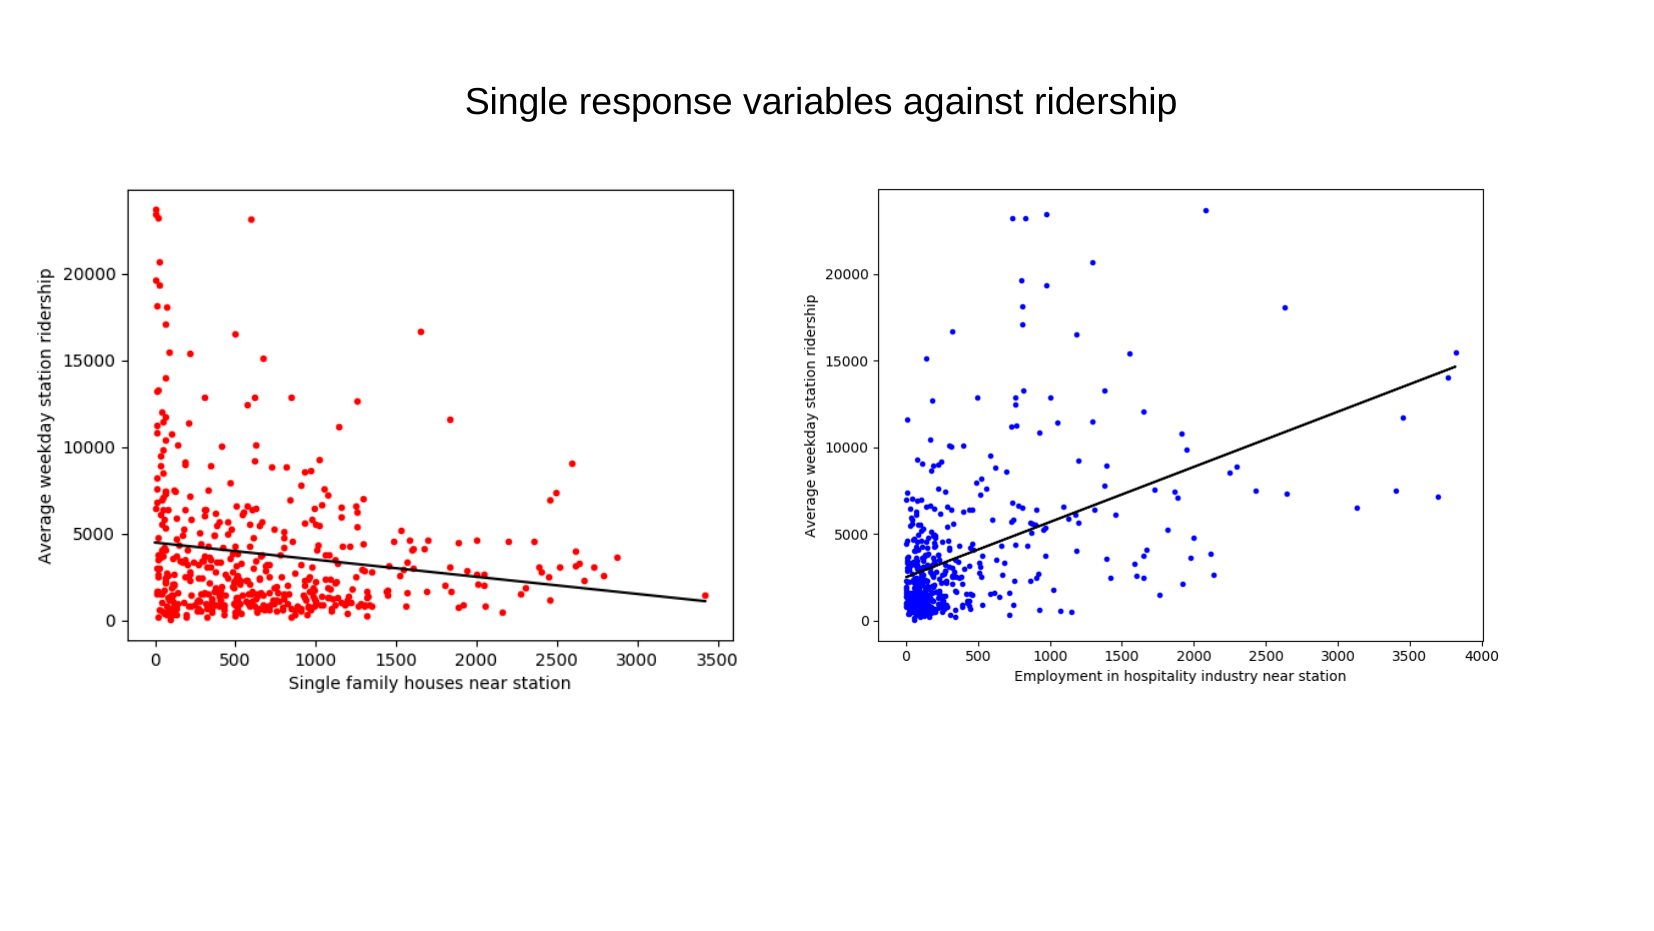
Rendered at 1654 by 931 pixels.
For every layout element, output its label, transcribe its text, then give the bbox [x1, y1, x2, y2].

text_box Single response variables against ridership [450, 72, 1193, 130]
picture [30, 119, 1561, 706]
